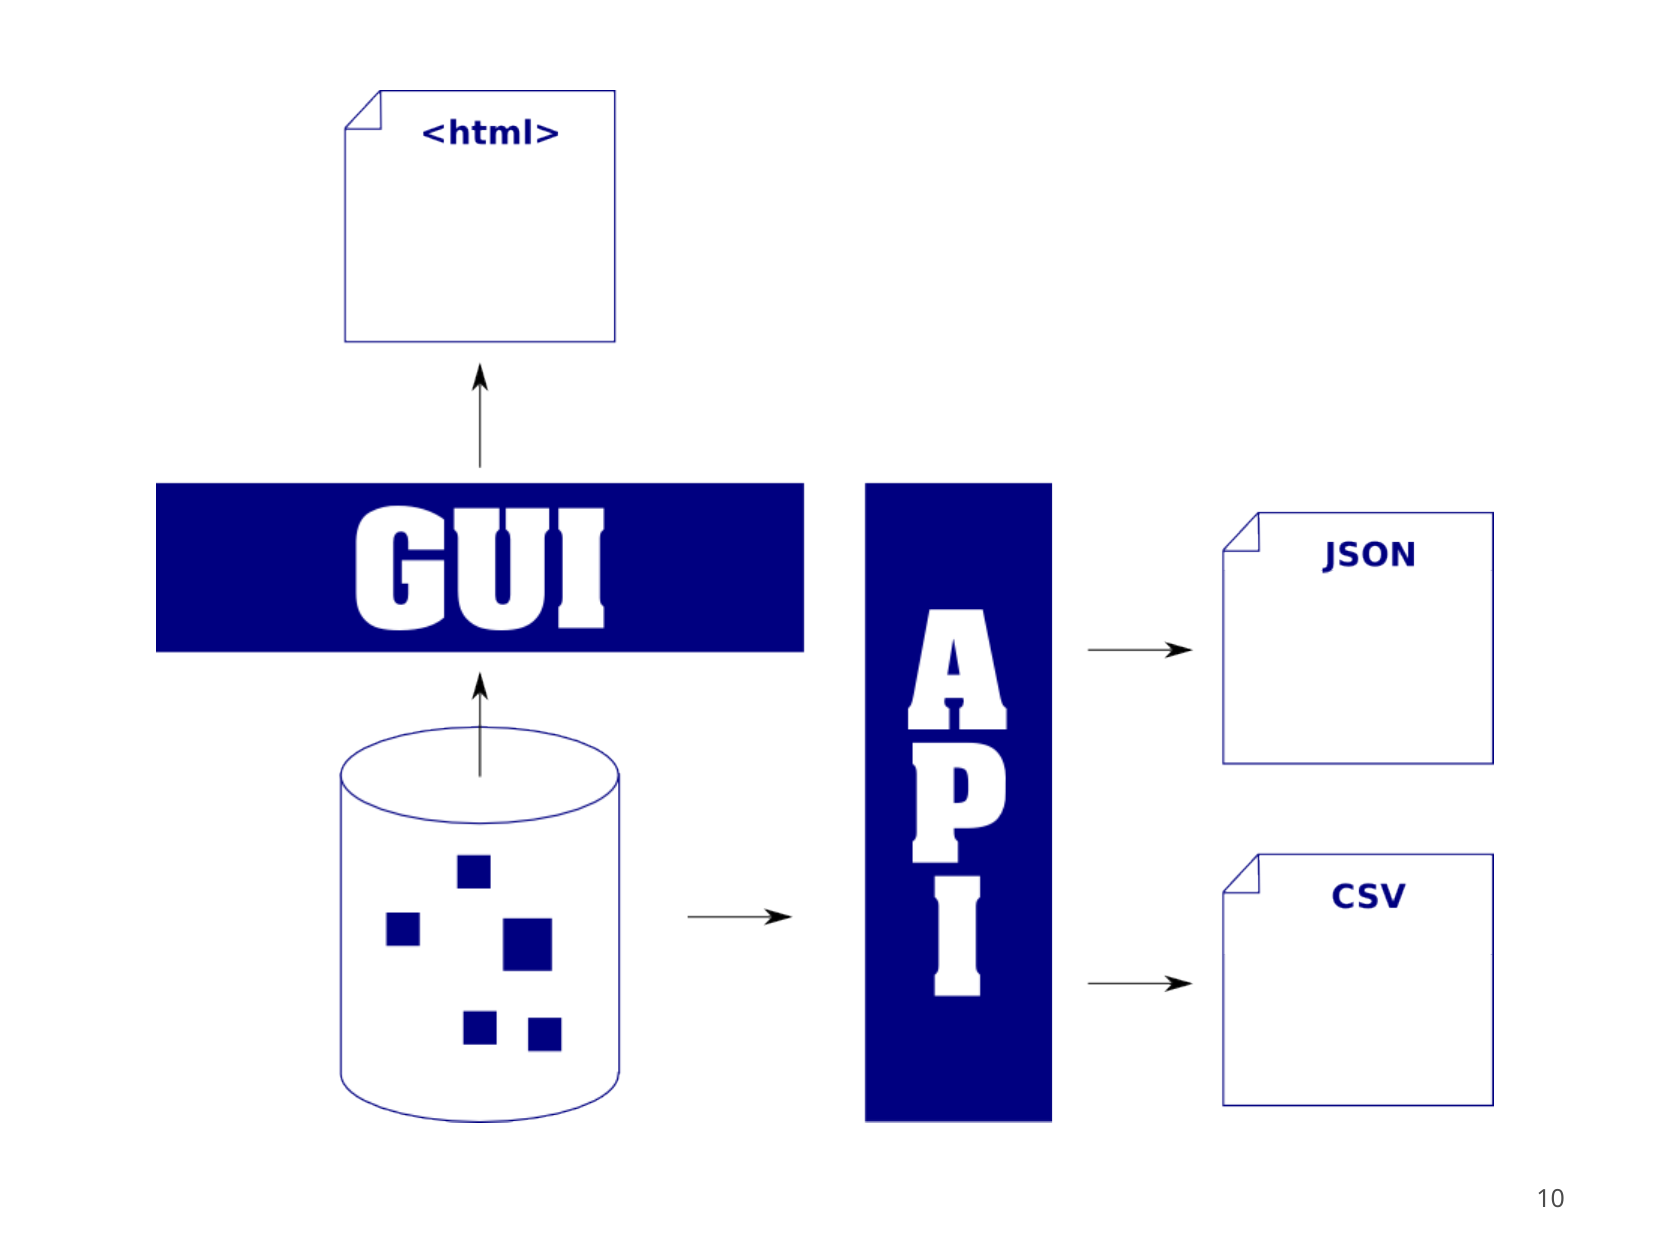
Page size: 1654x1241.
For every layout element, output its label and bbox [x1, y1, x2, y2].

picture [156, 90, 1494, 1123]
